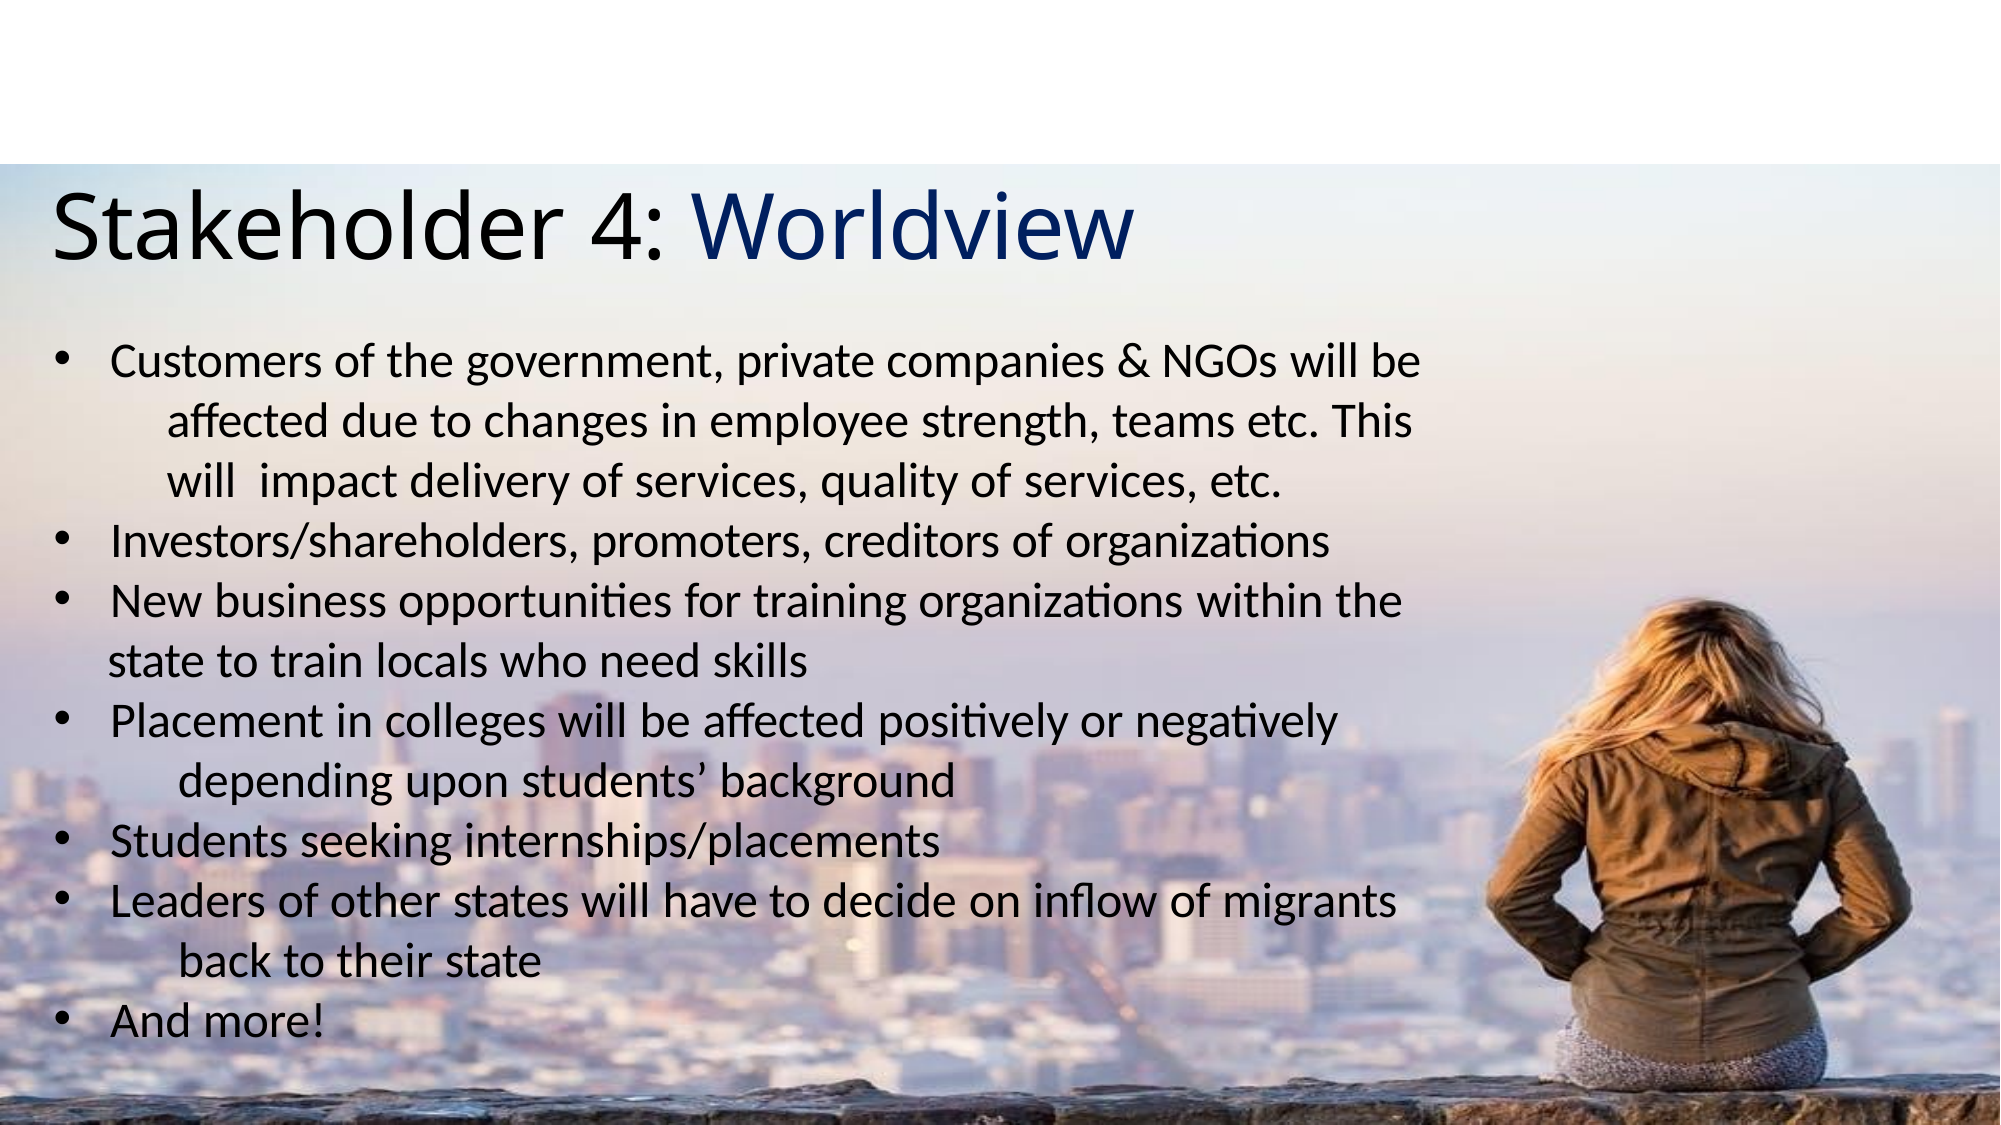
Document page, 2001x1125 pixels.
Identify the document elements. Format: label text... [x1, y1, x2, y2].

title Stakeholder 4: Worldview [48, 164, 1449, 279]
text_box Customers of the government, private companies & NGOs will be affected due to changes in employee strength, teams etc. This will impact delivery of services, quality of services, etc. Investors/shareholders, promoters, creditors of organizations New business opportunities for training organizations within the state to train locals who need skills Placement in colleges will be affected positively or negatively depending upon students’ background Students seeking internships/placements Leaders of other states will have to decide on inflow of migrants back to their state And more! [48, 324, 1449, 1055]
picture [0, 164, 2000, 1125]
